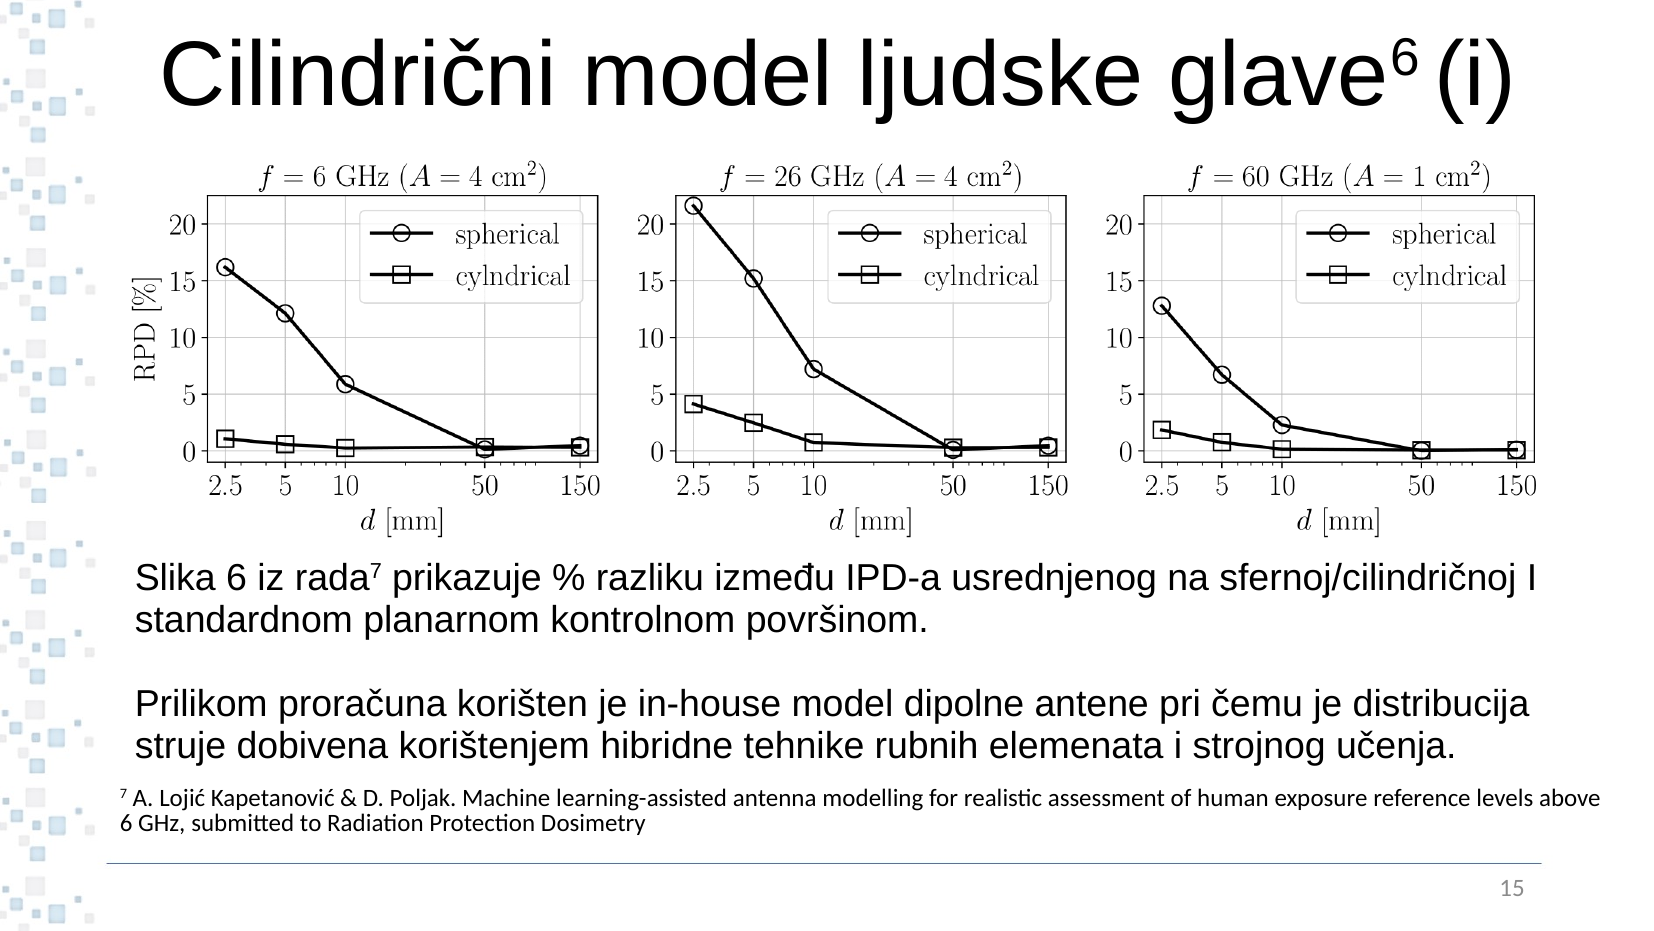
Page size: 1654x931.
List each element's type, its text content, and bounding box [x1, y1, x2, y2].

text_box 7 A. Lojić Kapetanović & D. Poljak. Machine learning-assisted antenna modelling for realistic assessment of human exposure reference levels above 6 GHz, submitted to Radiation Protection Dosimetry [105, 780, 1636, 854]
picture [0, 0, 1654, 931]
text_box Slika 6 iz rada7 prikazuje % razliku između IPD-a usrednjenog na sfernoj/cilindričnoj I standardnom planarnom kontrolnom površinom. Prilikom proračuna korišten je in-house model dipolne antene pri čemu je distribucija struje dobivena korištenjem hibridne tehnike rubnih elemenata i strojnog učenja. [120, 549, 1576, 774]
title Cilindrični model ljudske glave6 (i) [120, 6, 1556, 142]
